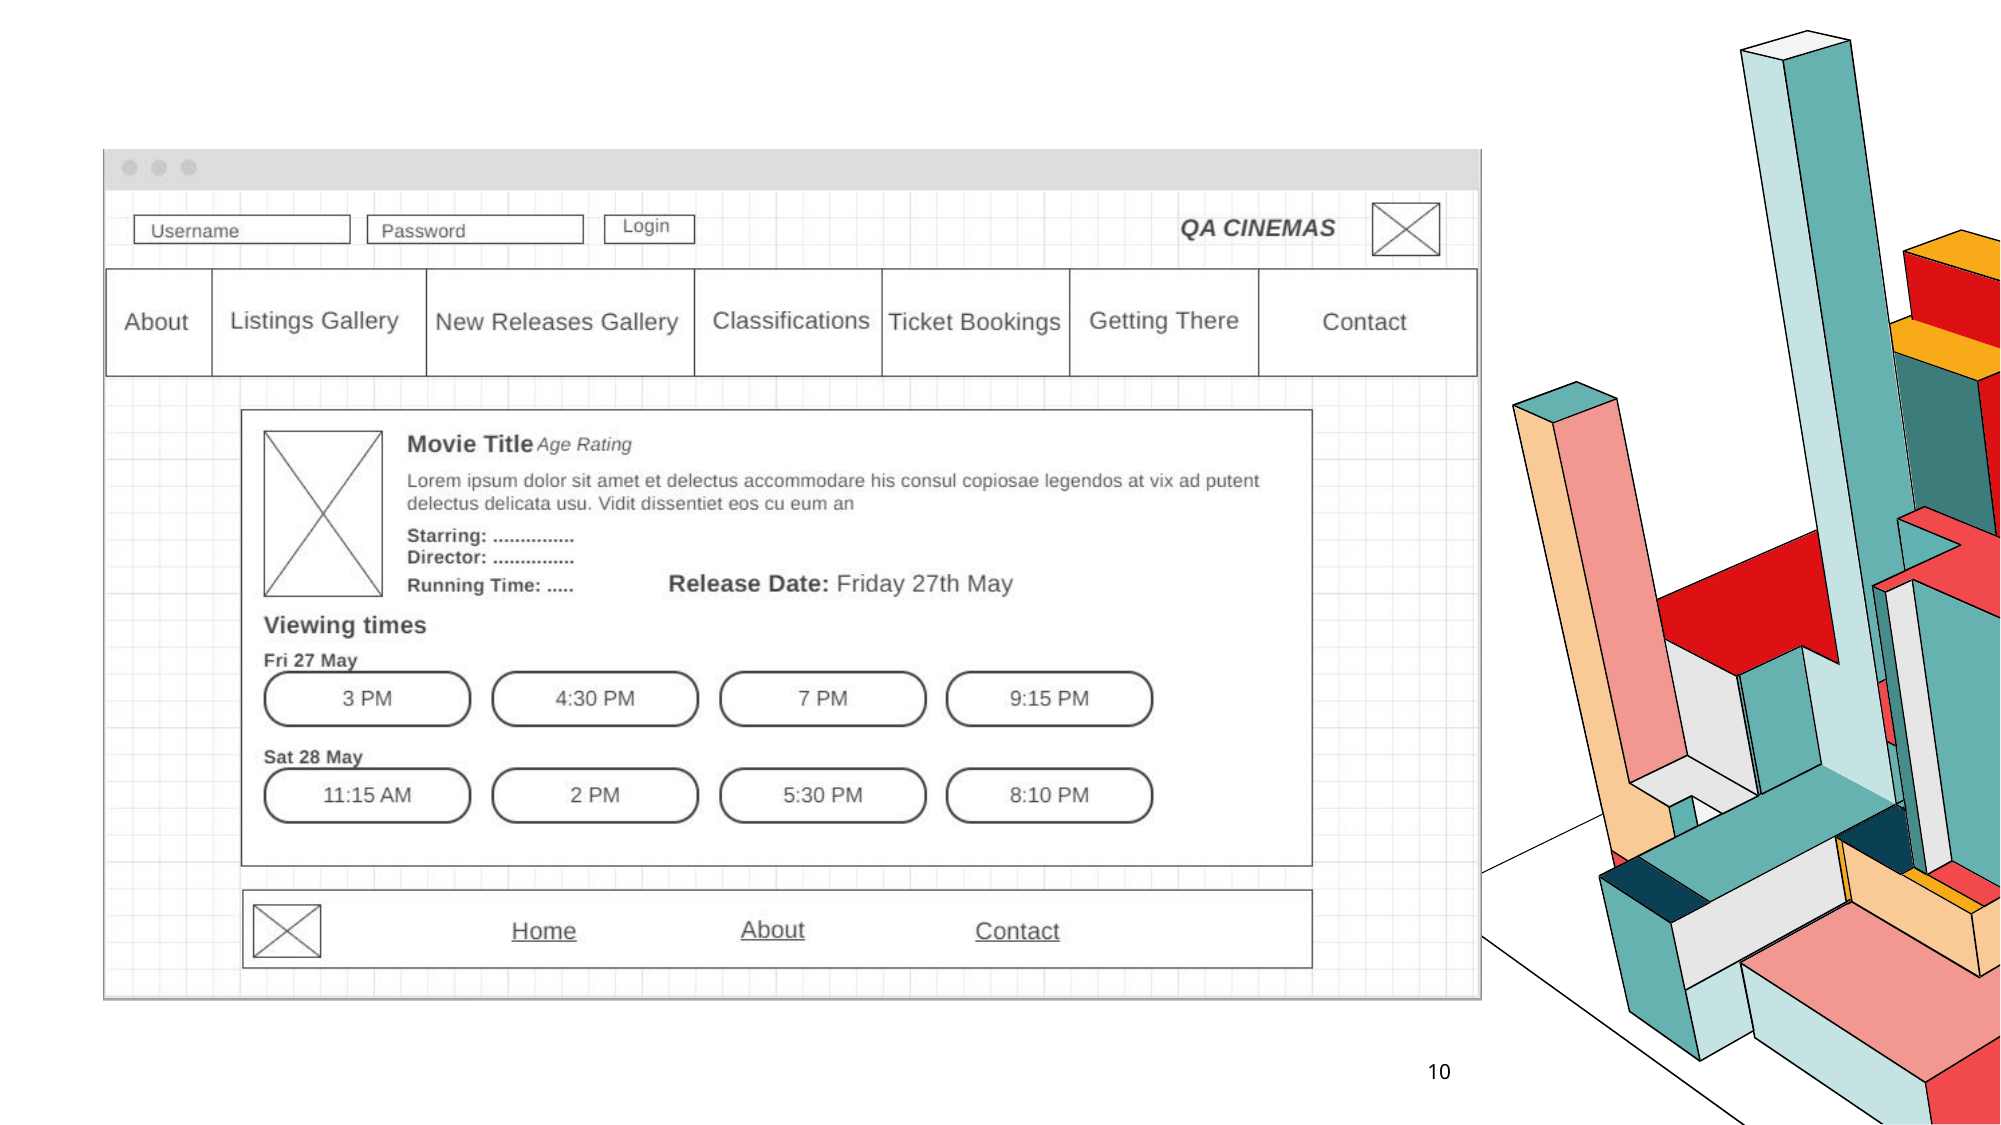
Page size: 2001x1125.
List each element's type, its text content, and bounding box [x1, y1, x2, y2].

text_box 4 [1412, 1042, 1863, 1103]
picture [103, 149, 1482, 1001]
